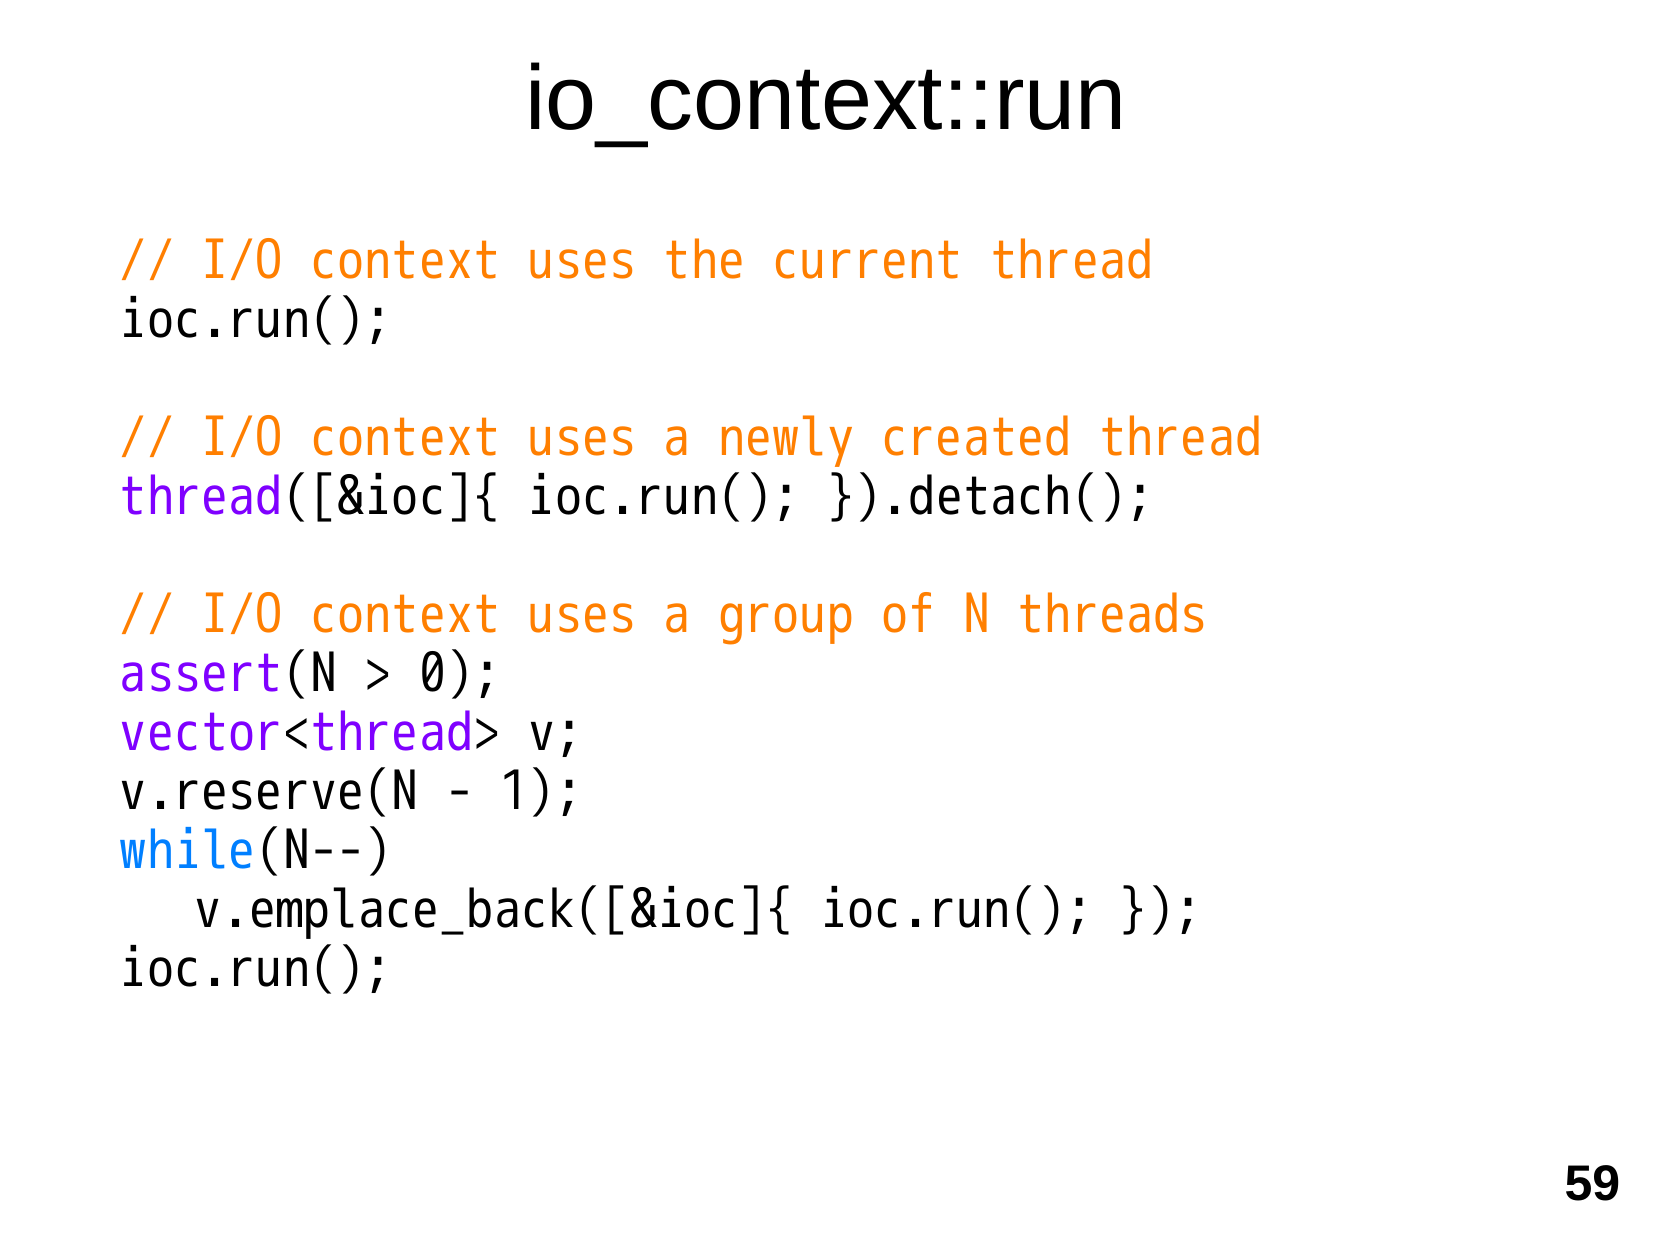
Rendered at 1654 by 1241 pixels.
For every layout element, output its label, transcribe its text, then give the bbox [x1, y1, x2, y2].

text_box // I/O context uses the current thread ioc.run(); // I/O context uses a newly created thread thread([&ioc]{ ioc.run(); }).detach(); // I/O context uses a group of N threads assert(N > 0); vector<thread> v; v.reserve(N - 1); while(N--) v.emplace_back([&ioc]{ ioc.run(); }); ioc.run(); [104, 225, 1575, 1001]
title io_context::run [82, 15, 1571, 181]
